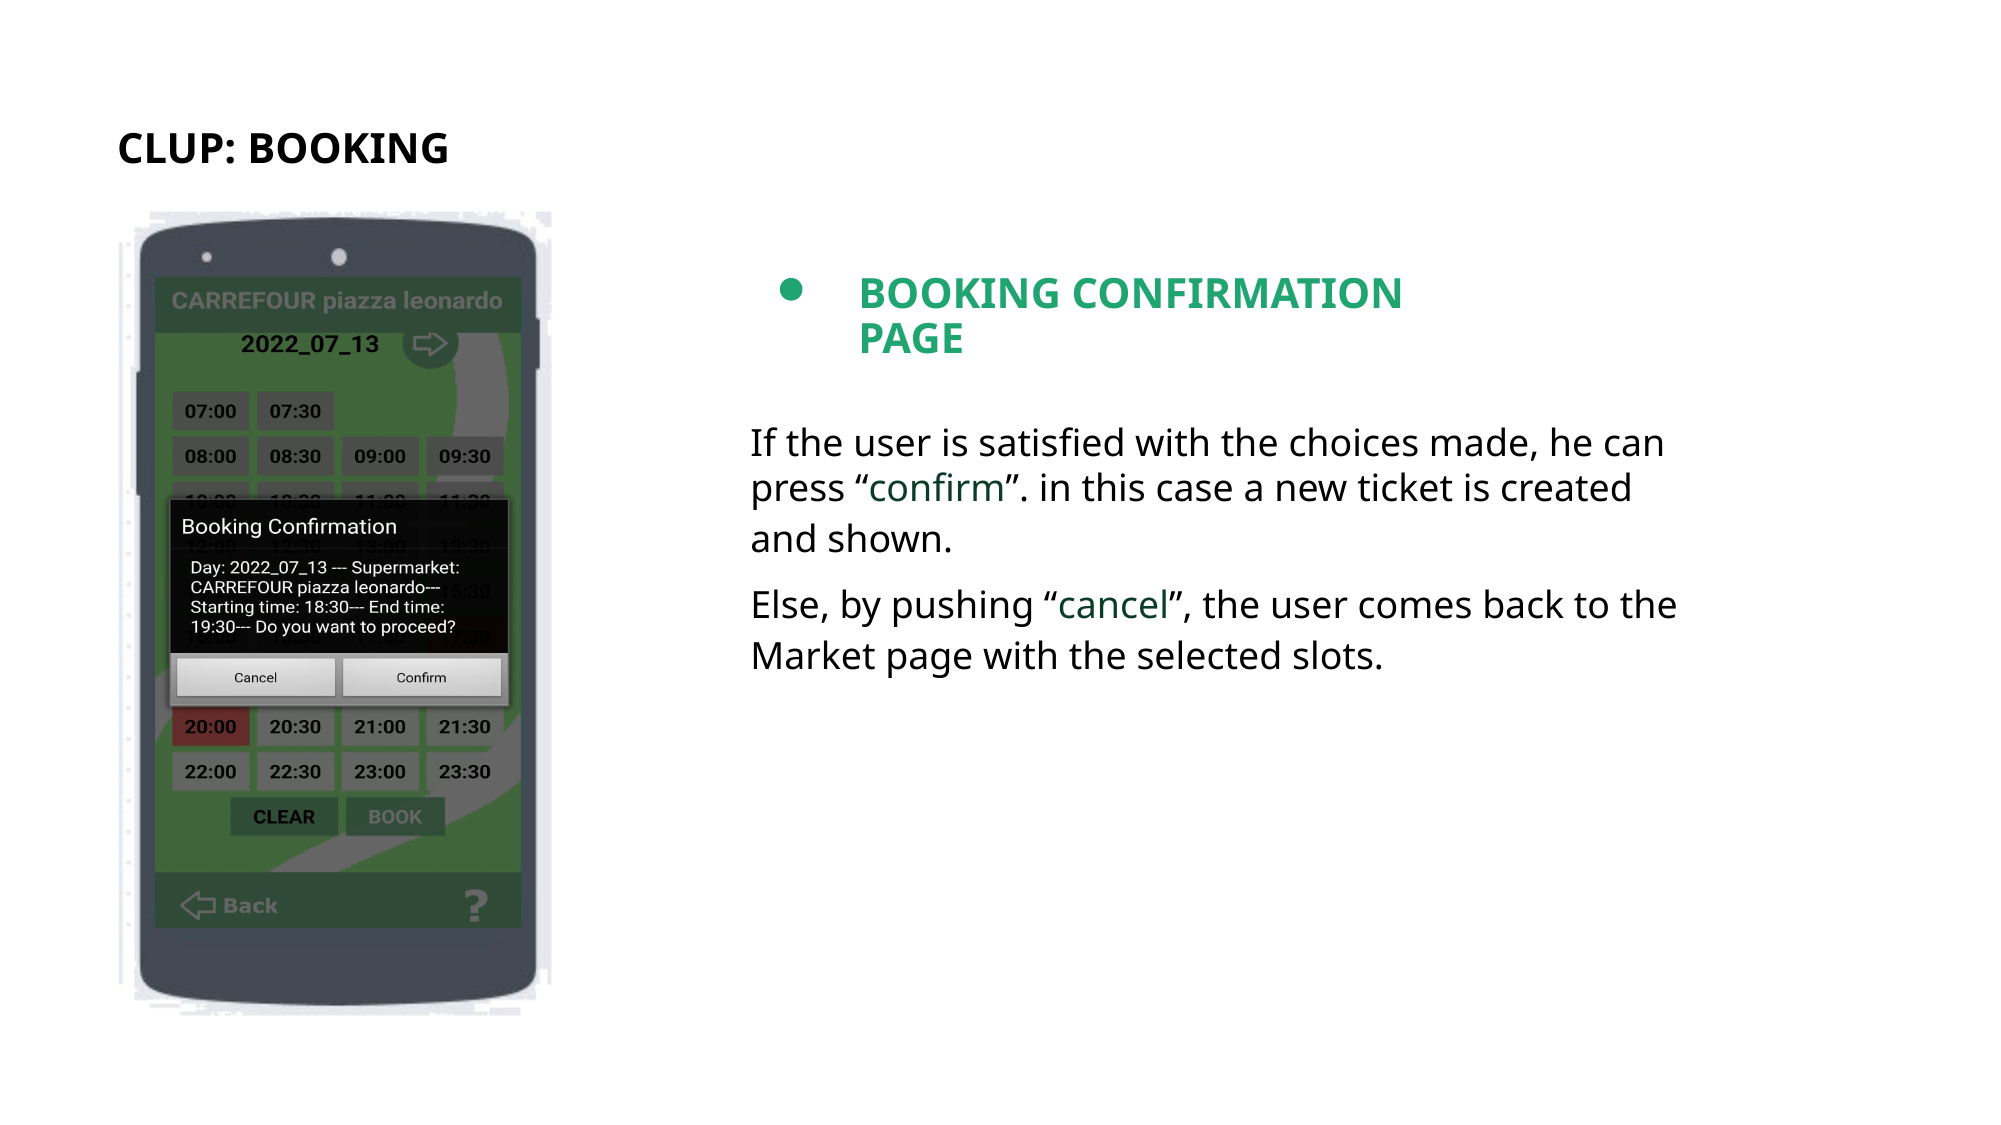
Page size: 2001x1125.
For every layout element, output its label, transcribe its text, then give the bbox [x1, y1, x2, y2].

text_box If the user is satisfied with the choices made, he can press “confirm”. in this case a new ticket is created and shown. Else, by pushing “cancel”, the user comes back to the Market page with the selected slots. [735, 411, 1704, 818]
title CLUP: BOOKING [102, 118, 1056, 230]
text_box BOOKING CONFIRMATION PAGE [843, 264, 1442, 315]
text_box [779, 278, 803, 301]
picture [83, 181, 593, 1047]
